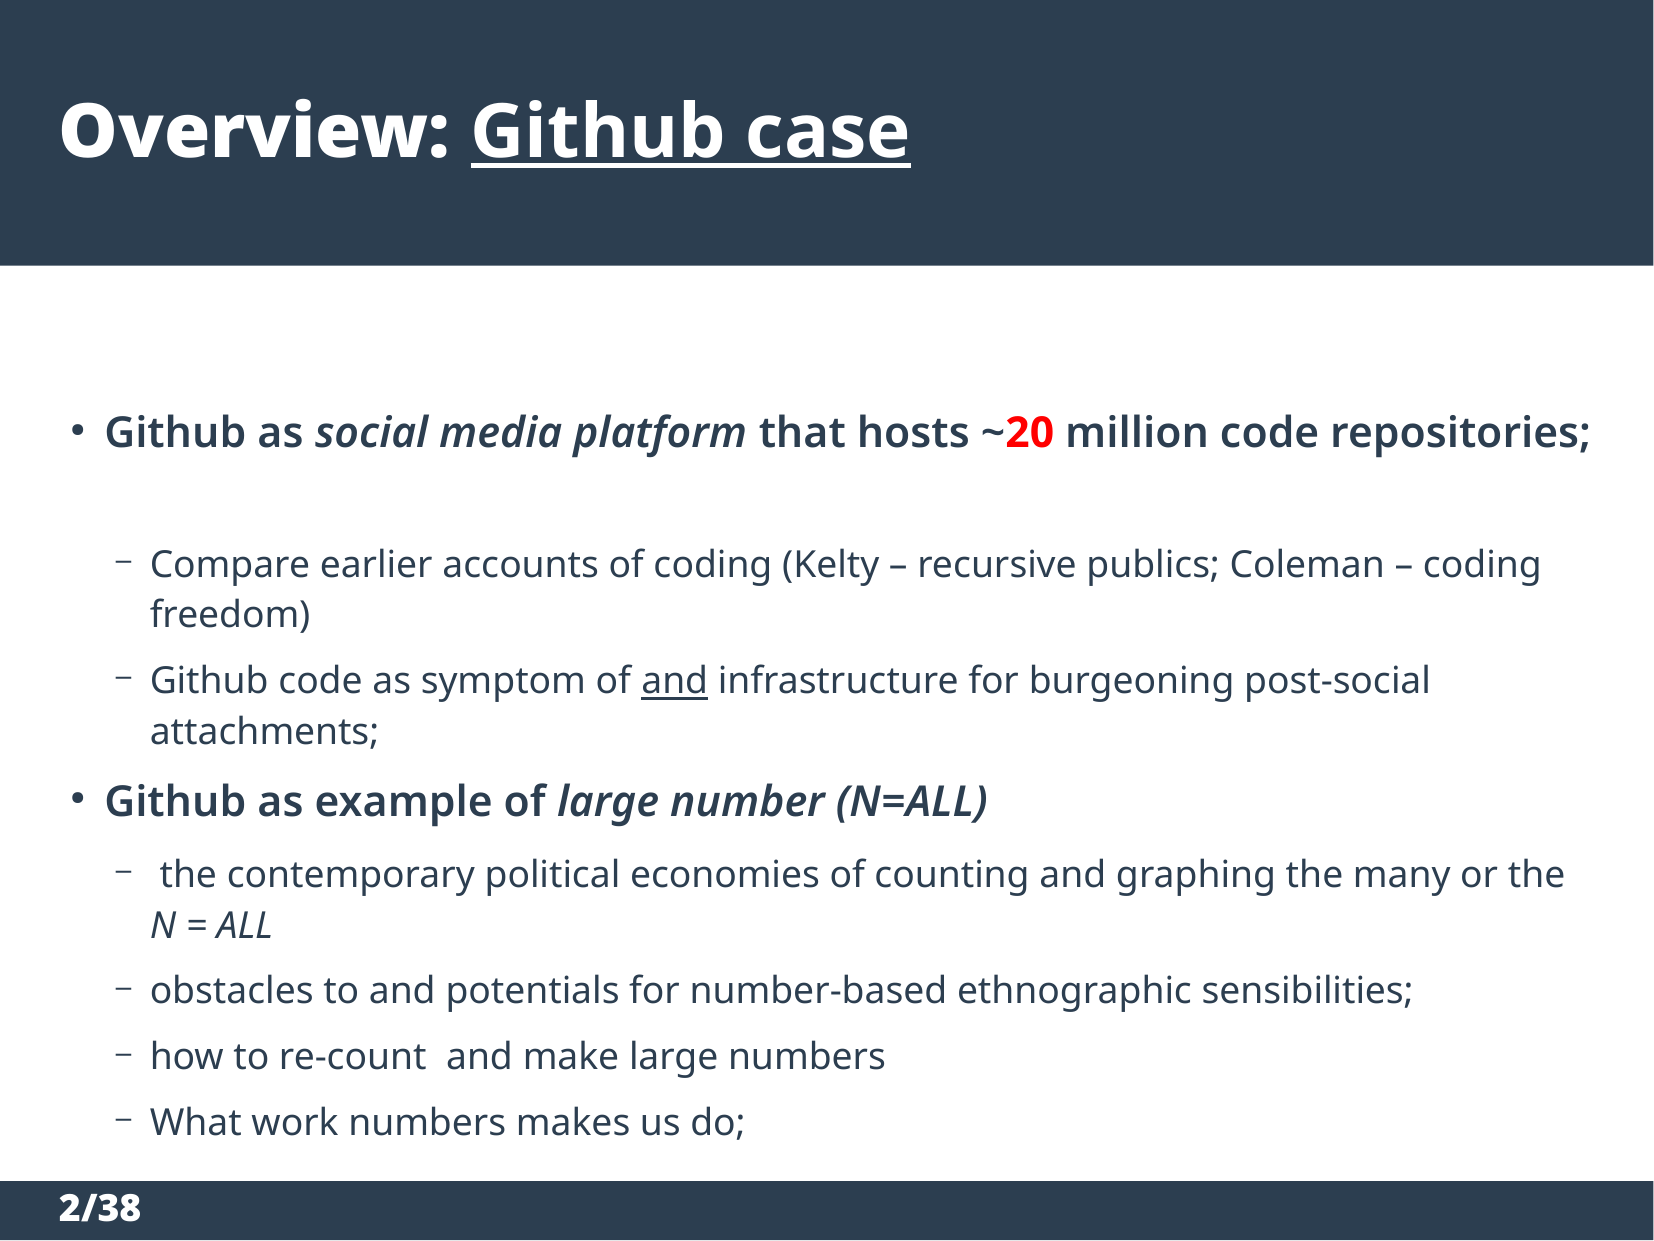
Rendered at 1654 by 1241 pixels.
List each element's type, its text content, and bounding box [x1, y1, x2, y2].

title Overview: Github case [59, 49, 1595, 207]
list Github as social media platform that hosts ~20 million code repositories; Compare earlier accounts of coding (Kelty – recursive publics; Coleman – coding freedom) Github code as symptom of and infrastructure for burgeoning post-social attachments; Github as example of large number (N=ALL) the contemporary political economies of counting and graphing the many or the N = ALL obstacles to and potentials for number-based ethnographic sensibilities; how to re-count and make large numbers What work numbers makes us do; [59, 324, 1595, 1152]
